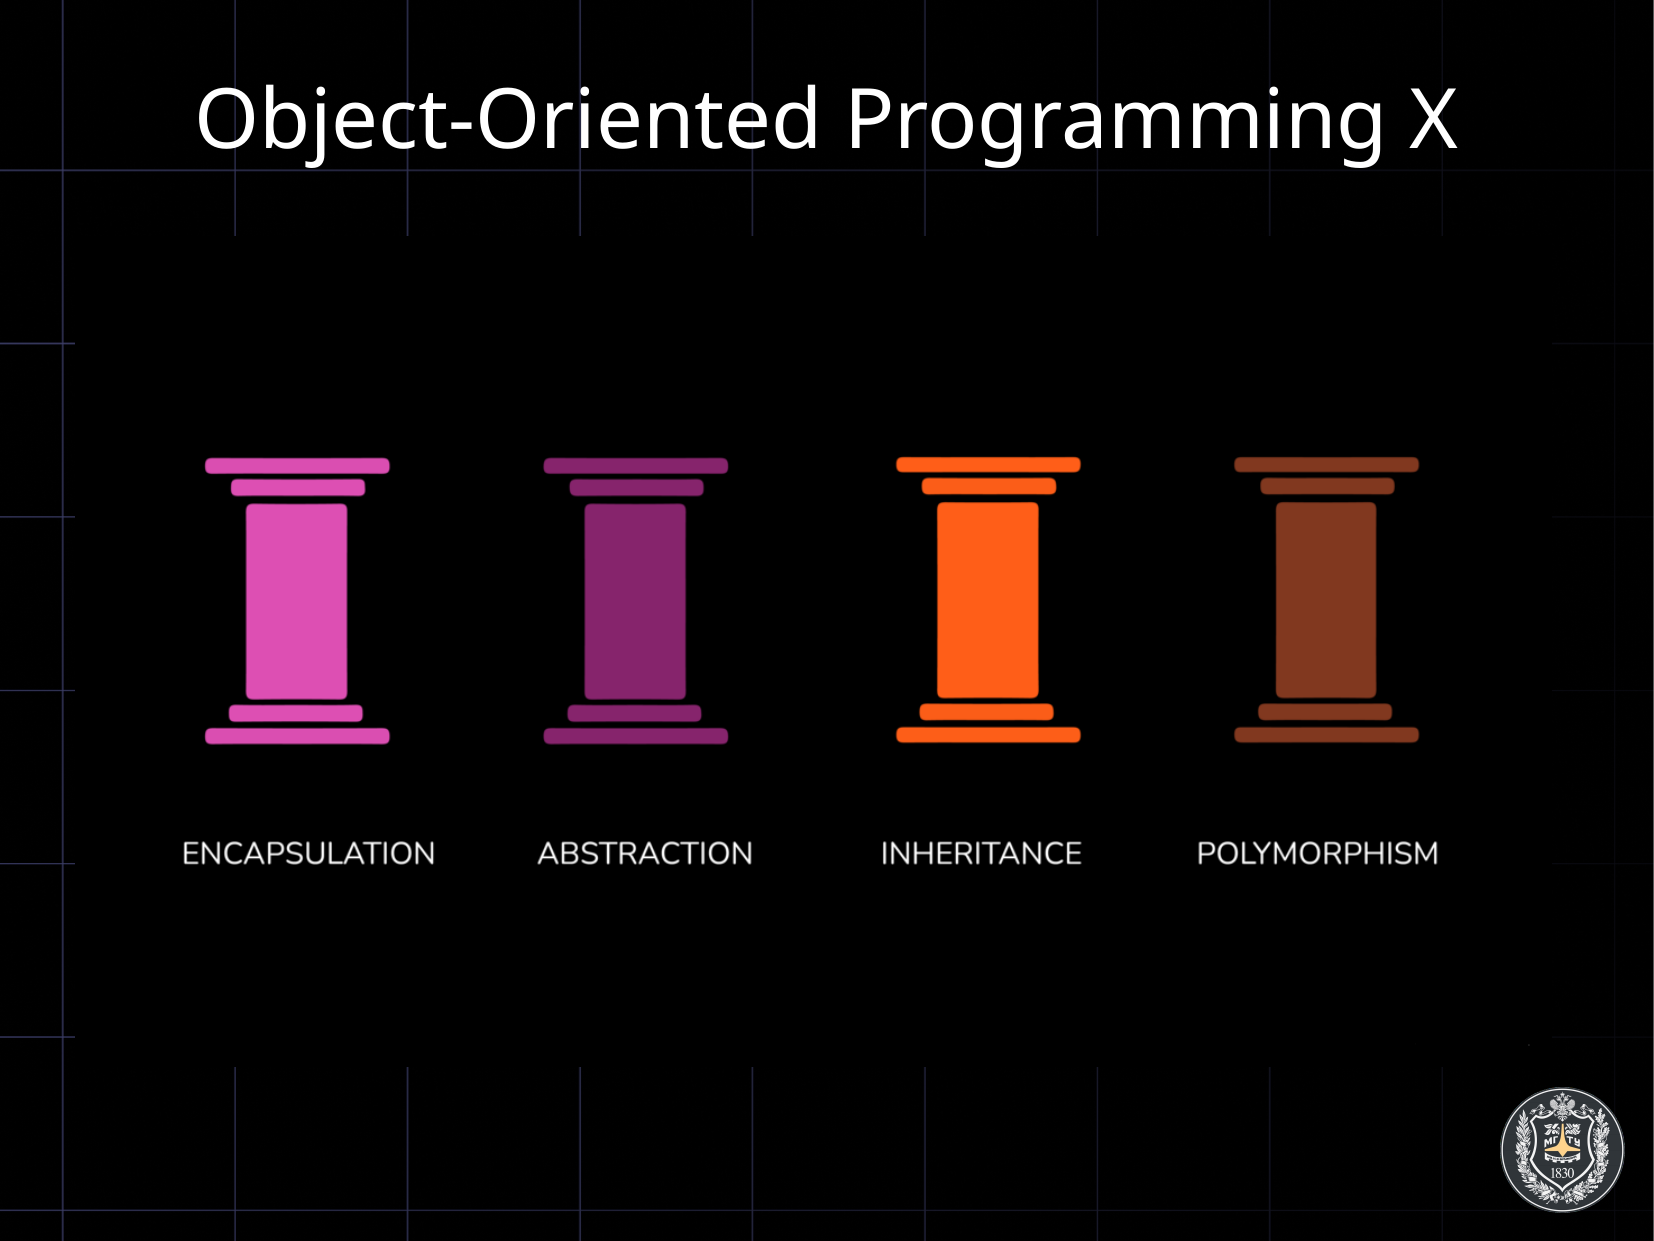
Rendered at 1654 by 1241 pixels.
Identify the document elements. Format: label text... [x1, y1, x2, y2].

picture [0, 0, 1654, 1241]
text_box Object-Oriented Programming X [82, 37, 1571, 193]
